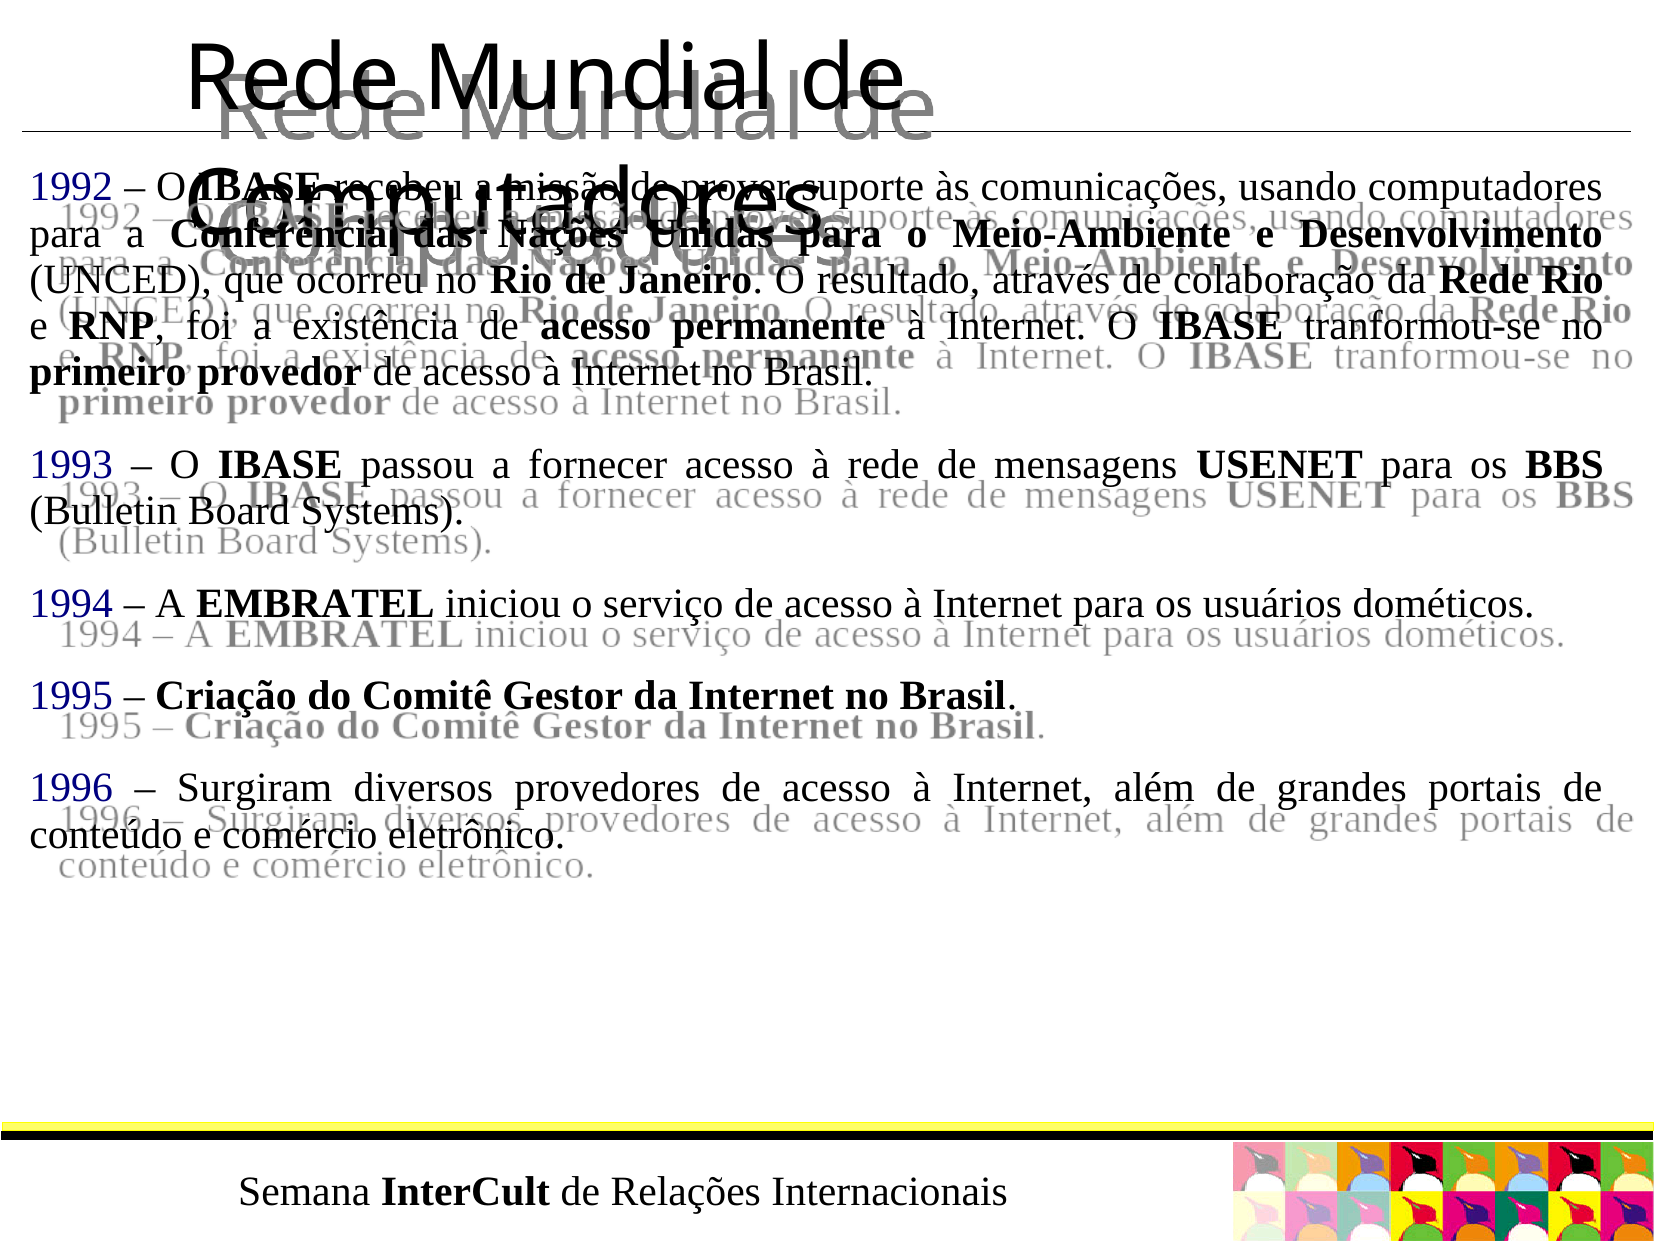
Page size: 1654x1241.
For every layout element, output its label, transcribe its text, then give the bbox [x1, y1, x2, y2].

chart [1233, 1142, 1654, 1241]
text_box Rede Mundial de Computadores [183, 11, 1470, 123]
text_box 1992 – O IBASE recebeu a missão de prover suporte às comunicações, usando computadores para a Conferência das Nações Unidas para o Meio-Ambiente e Desenvolvimento (UNCED), que ocorreu no Rio de Janeiro. O resultado, através de colaboração da Rede Rio e RNP, foi a existência de acesso permanente à Internet. O IBASE tranformou-se no primeiro provedor de acesso à Internet no Brasil. 1993 – O IBASE passou a fornecer acesso à rede de mensagens USENET para os BBS (Bulletin Board Systems). 1994 – A EMBRATEL iniciou o serviço de acesso à Internet para os usuários dométicos. 1995 – Criação do Comitê Gestor da Internet no Brasil. 1996 – Surgiram diversos provedores de acesso à Internet, além de grandes portais de conteúdo e comércio eletrônico. [29, 163, 1604, 858]
text_box [1, 1122, 1654, 1140]
text_box Semana InterCult de Relações Internacionais [238, 1168, 1009, 1217]
